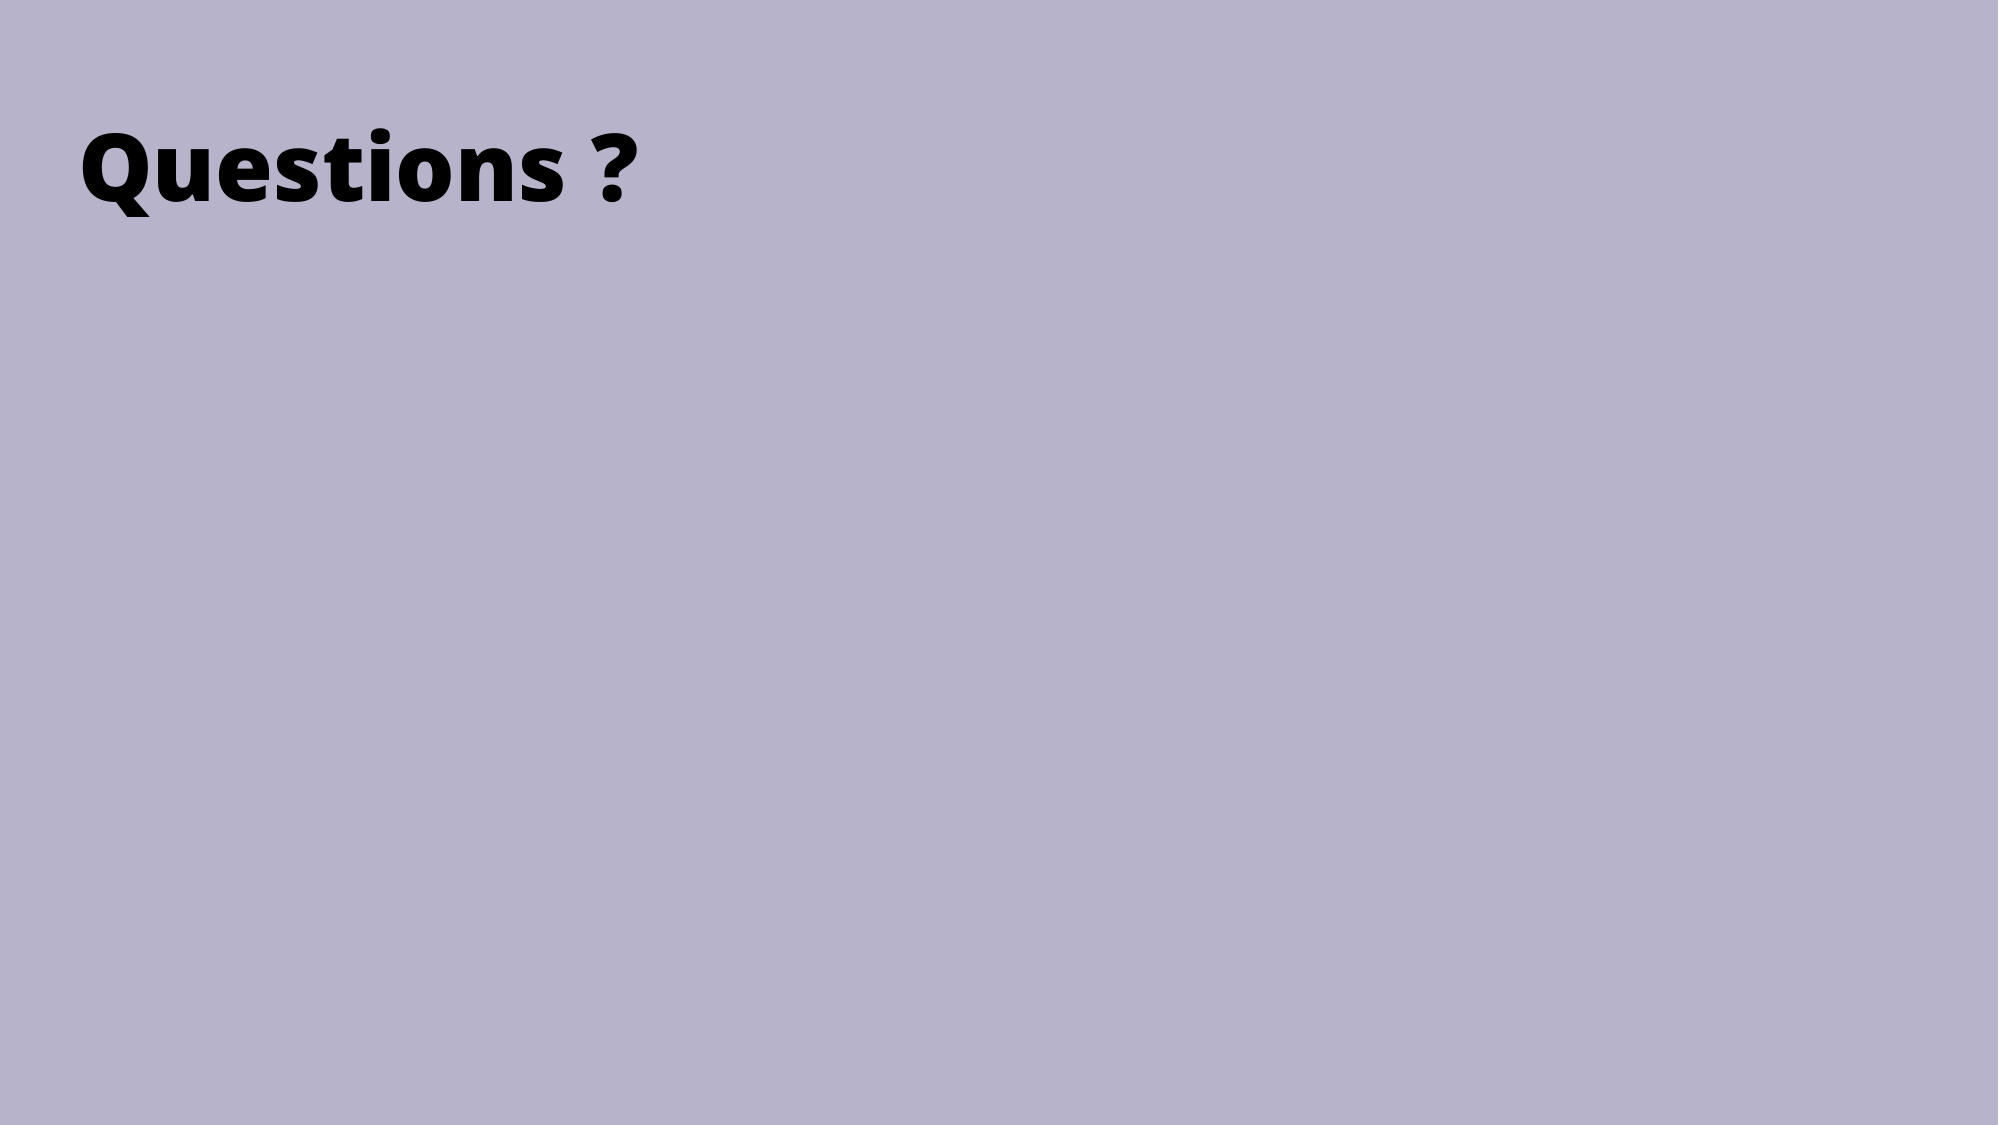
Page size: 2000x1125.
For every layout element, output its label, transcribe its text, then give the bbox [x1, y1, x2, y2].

picture [0, 0, 1998, 1125]
text_box Questions ? [78, 101, 573, 195]
